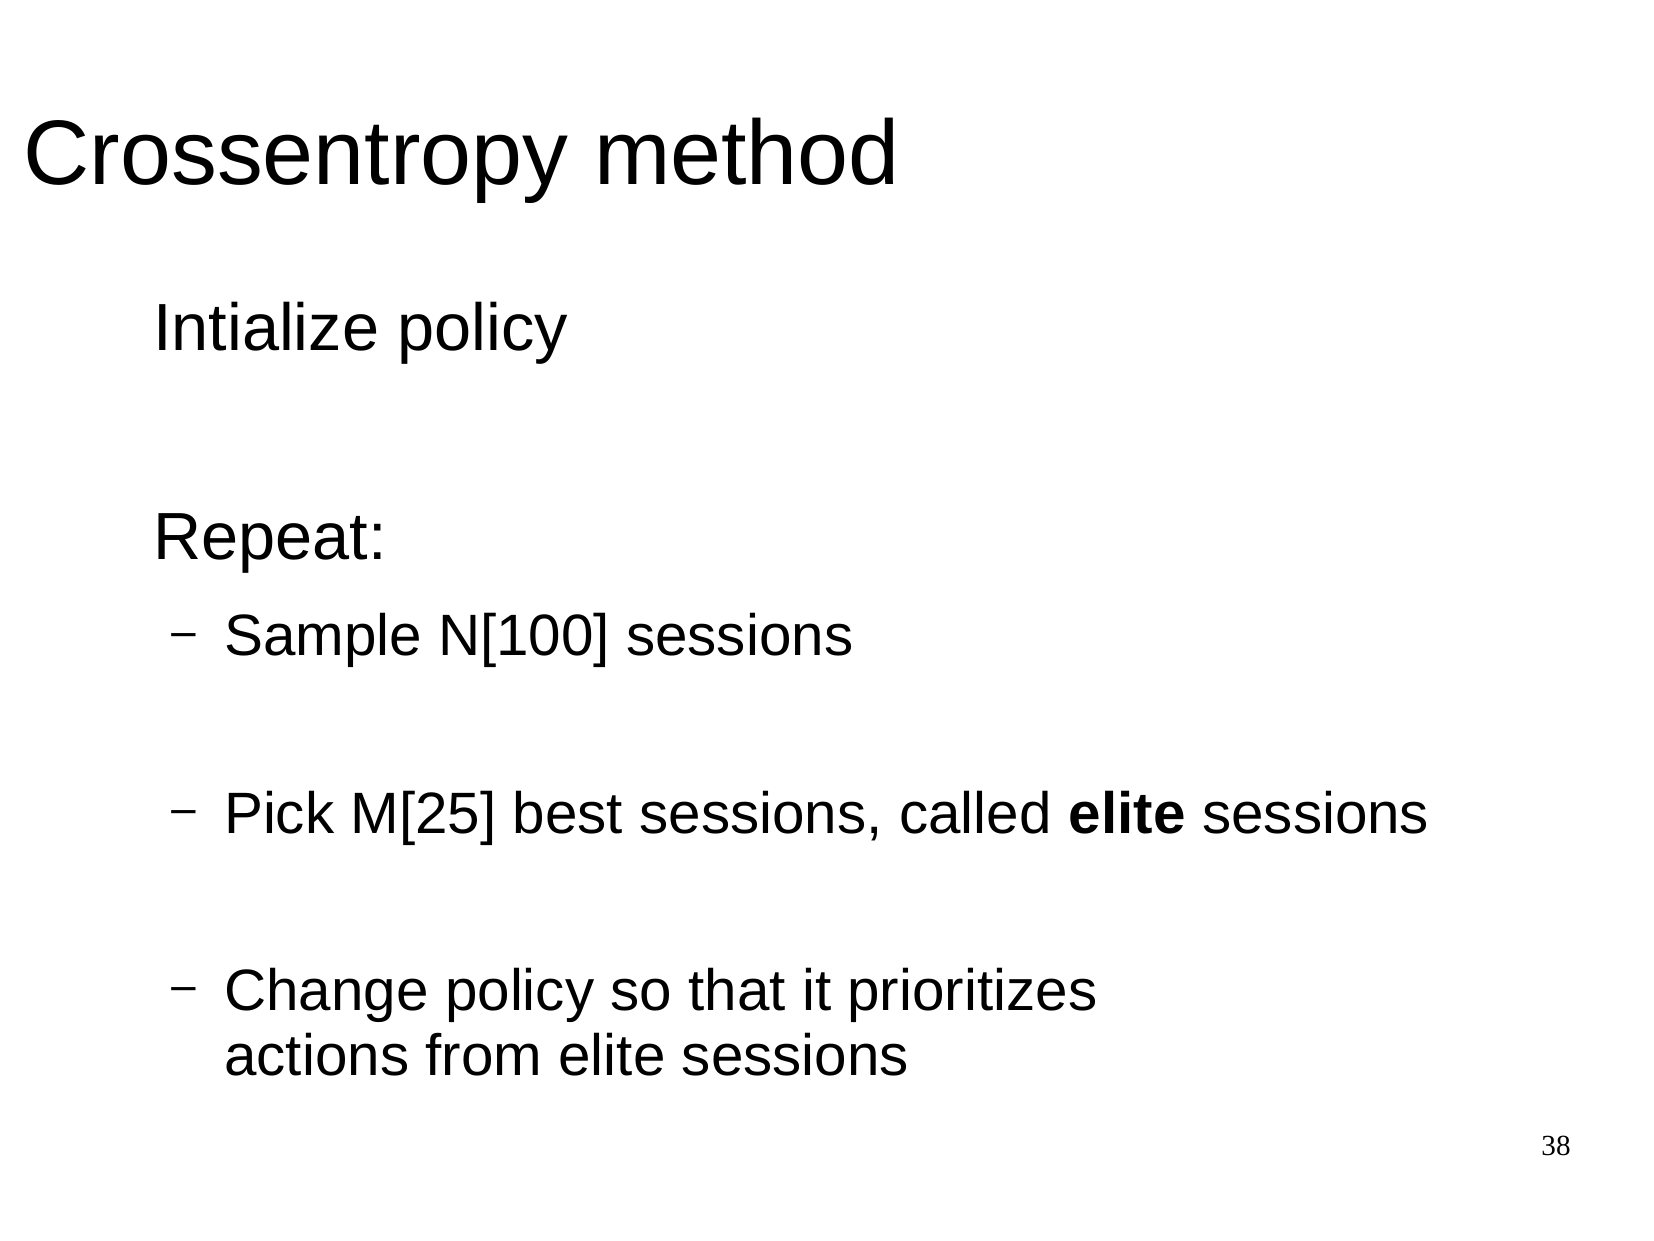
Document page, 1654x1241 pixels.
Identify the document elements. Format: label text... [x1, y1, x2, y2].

title Crossentropy method [23, 49, 1512, 257]
list Intialize policy Repeat: Sample N[100] sessions Pick M[25] best sessions, called elite sessions Change policy so that it prioritizes actions from elite sessions [82, 290, 1571, 1201]
